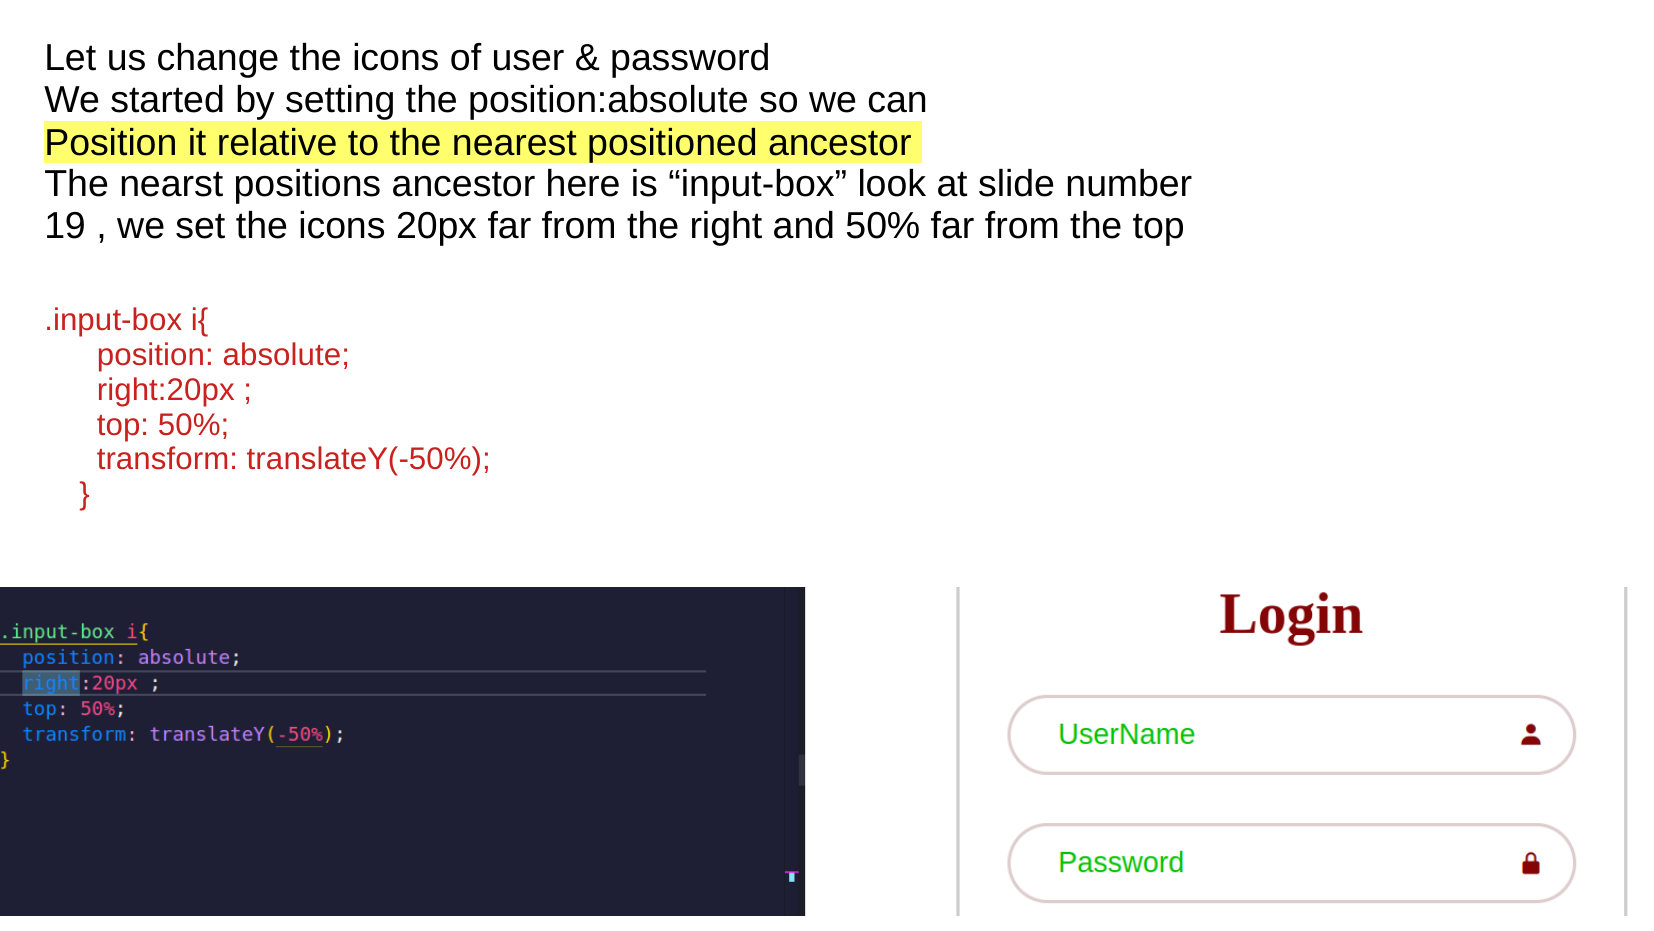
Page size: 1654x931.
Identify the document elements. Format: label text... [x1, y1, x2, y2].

picture [0, 587, 1654, 916]
text_box .input-box i{ position: absolute; right:20px ; top: 50%; transform: translateY(-50%); } [29, 295, 516, 519]
text_box Let us change the icons of user & password We started by setting the position:absolute so we can Position it relative to the nearest positioned ancestor The nearst positions ancestor here is “input-box” look at slide number 19 , we set the icons 20px far from the right and 50% far from the top [29, 29, 1241, 255]
